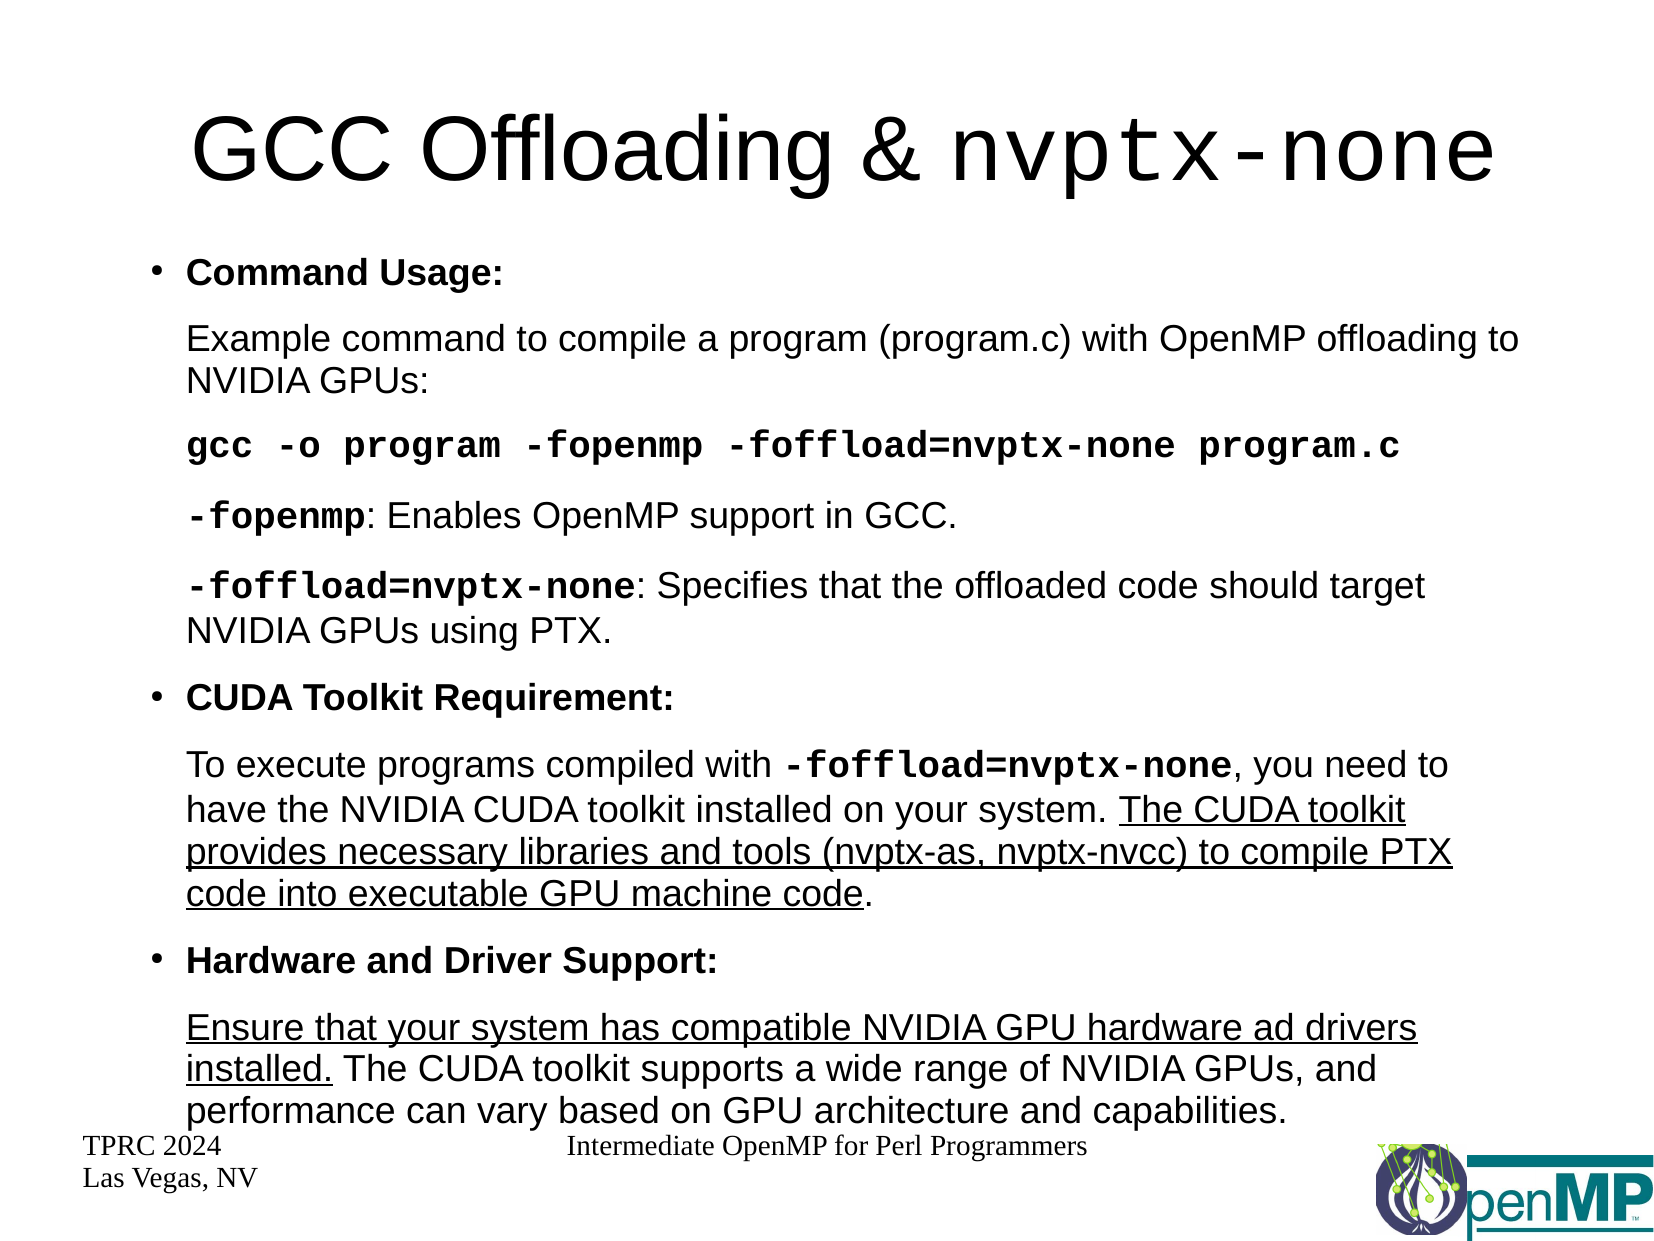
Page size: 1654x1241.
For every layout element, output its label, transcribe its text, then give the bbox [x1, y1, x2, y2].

title GCC Offloading & nvptx-none [82, 49, 1571, 257]
picture [1376, 1144, 1654, 1241]
text_box Command Usage: Example command to compile a program (program.c) with OpenMP offloading to NVIDIA GPUs: gcc -o program -fopenmp -foffload=nvptx-none program.c -fopenmp: Enables OpenMP support in GCC. -foffload=nvptx-none: Specifies that the offloaded code should target NVIDIA GPUs using PTX. CUDA Toolkit Requirement: To execute programs compiled with -foffload=nvptx-none, you need to have the NVIDIA CUDA toolkit installed on your system. The CUDA toolkit provides necessary libraries and tools (nvptx-as, nvptx-nvcc) to compile PTX code into executable GPU machine code. Hardware and Driver Support: Ensure that your system has compatible NVIDIA GPU hardware ad drivers installed. The CUDA toolkit supports a wide range of NVIDIA GPUs, and performance can vary based on GPU architecture and capabilities. [135, 243, 1541, 1129]
